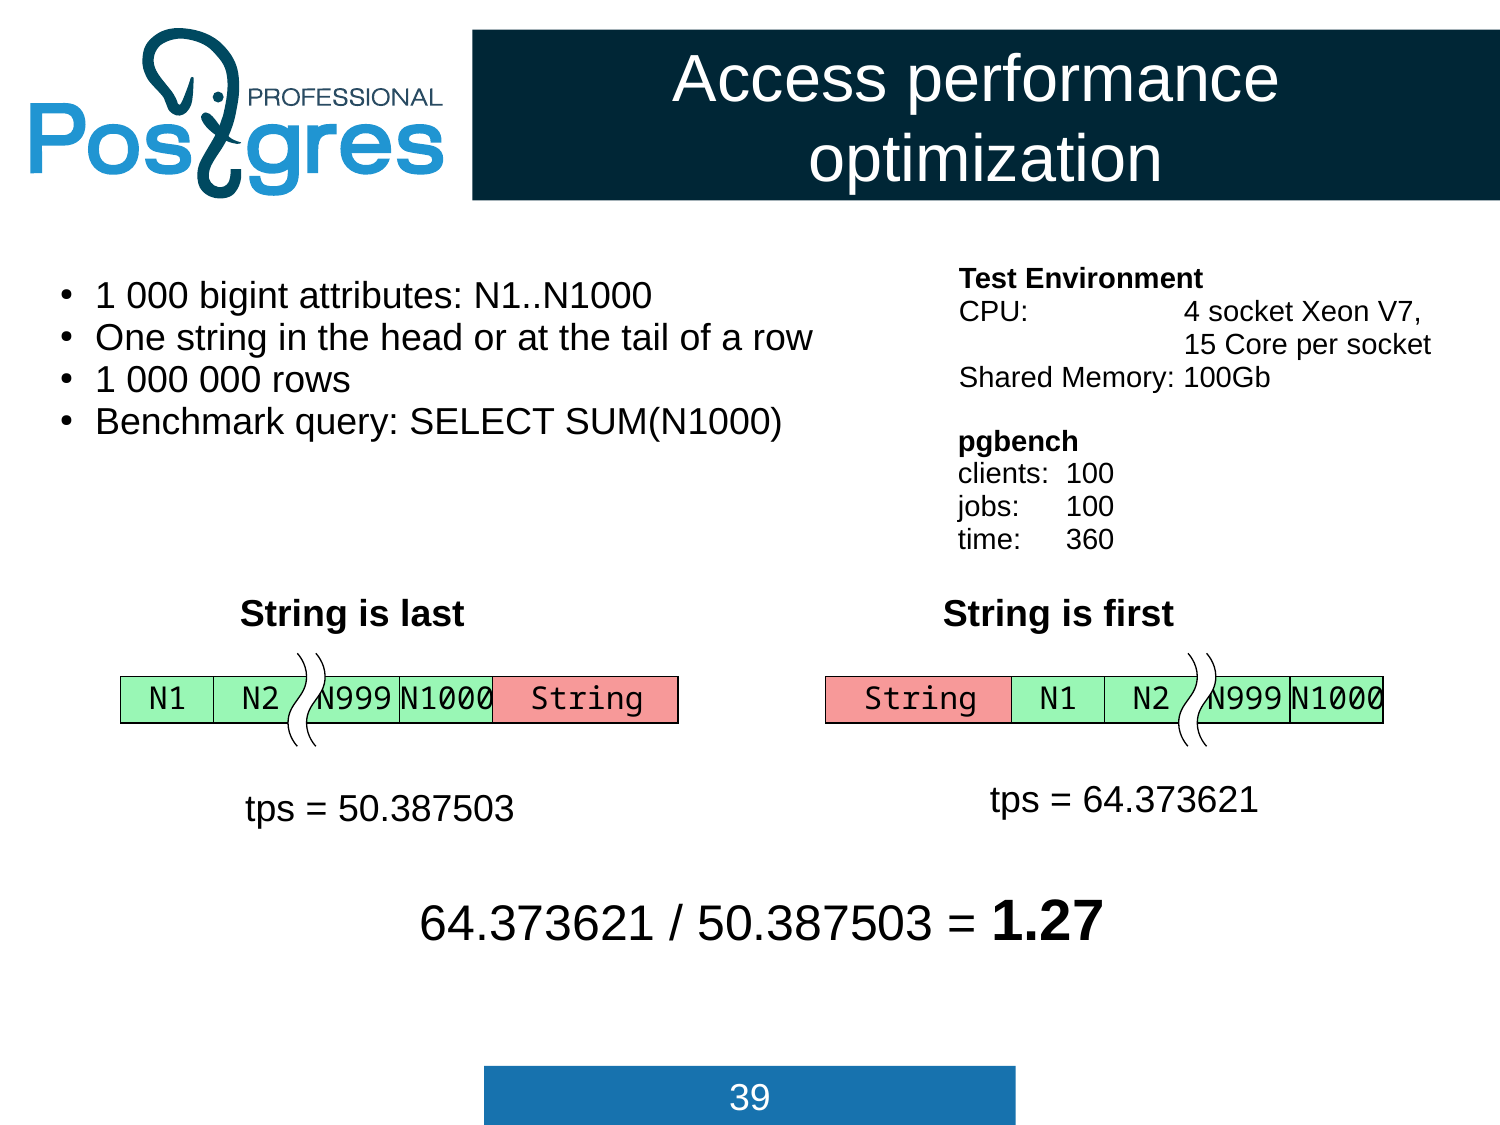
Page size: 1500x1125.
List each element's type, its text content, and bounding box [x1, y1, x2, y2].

title Access performance optimization [472, 29, 1500, 201]
text_box tps = 64.373621 [975, 771, 1275, 829]
text_box tps = 50.387503 [230, 780, 541, 837]
picture [64, 329, 1500, 1125]
text_box 1 000 bigint attributes: N1..N1000 One string in the head or at the tail of a row 1 000 000 rows Benchmark query: SELECT SUM(N1000) [45, 267, 828, 451]
text_box Test Environment CPU: 4 socket Xeon V7, 15 Core per socket Shared Memory: 100Gb [944, 254, 1447, 401]
text_box pgbench clients: 100 jobs: 100 time: 360 [943, 417, 1186, 564]
text_box 64.373621 / 50.387503 = 1.27 [405, 880, 1126, 961]
